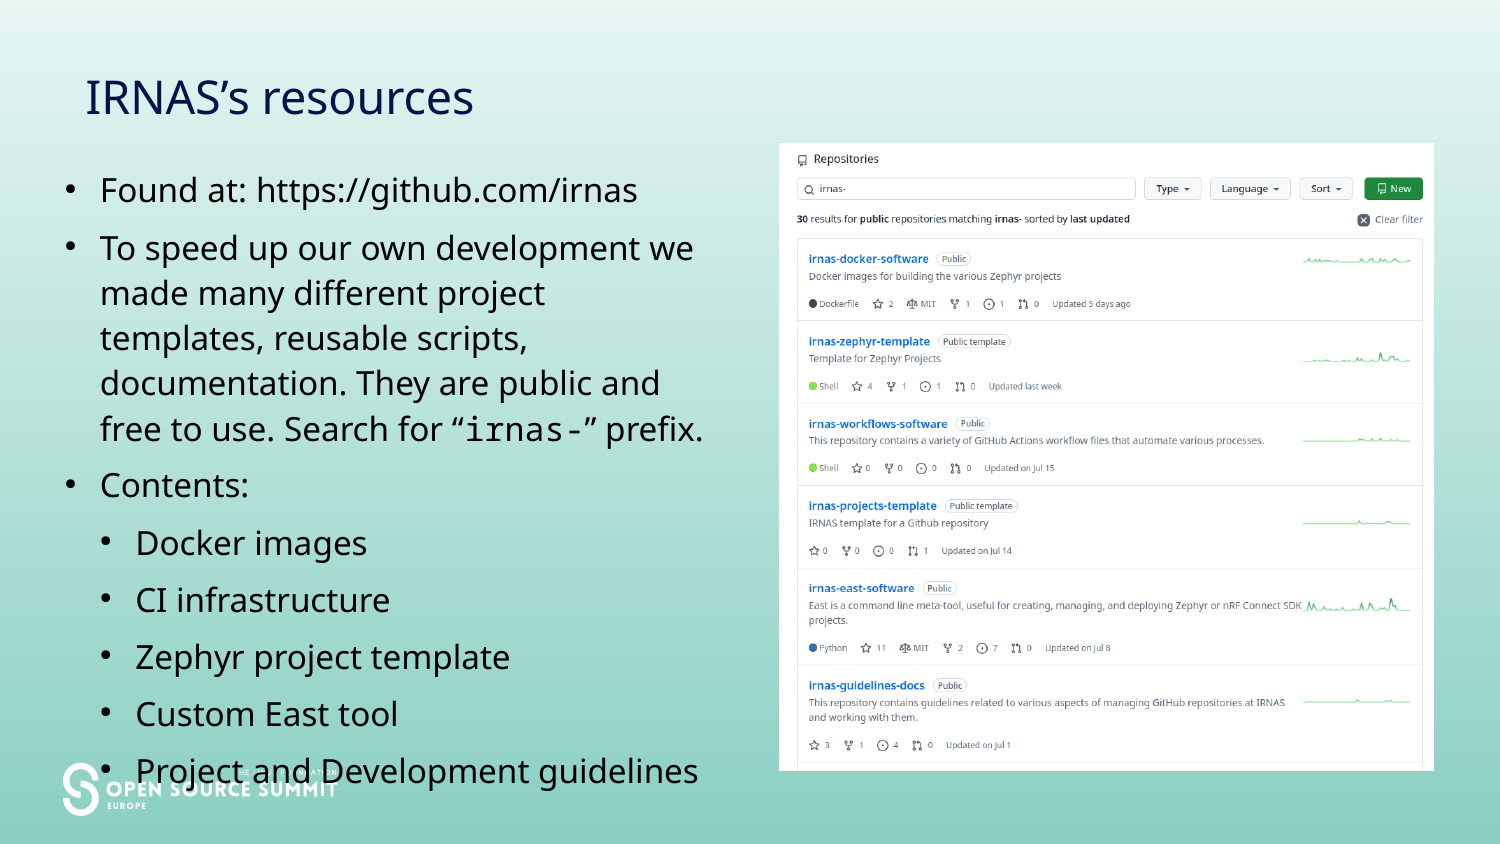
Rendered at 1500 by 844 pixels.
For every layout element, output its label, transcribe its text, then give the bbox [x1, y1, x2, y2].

picture [779, 143, 1434, 771]
text_box Found at: https://github.com/irnas To speed up our own development we made many different project templates, reusable scripts, documentation. They are public and free to use. Search for “irnas-” prefix. Contents: Docker images CI infrastructure Zephyr project template Custom East tool Project and Development guidelines [49, 160, 733, 740]
title IRNAS’s resources [70, 49, 981, 144]
